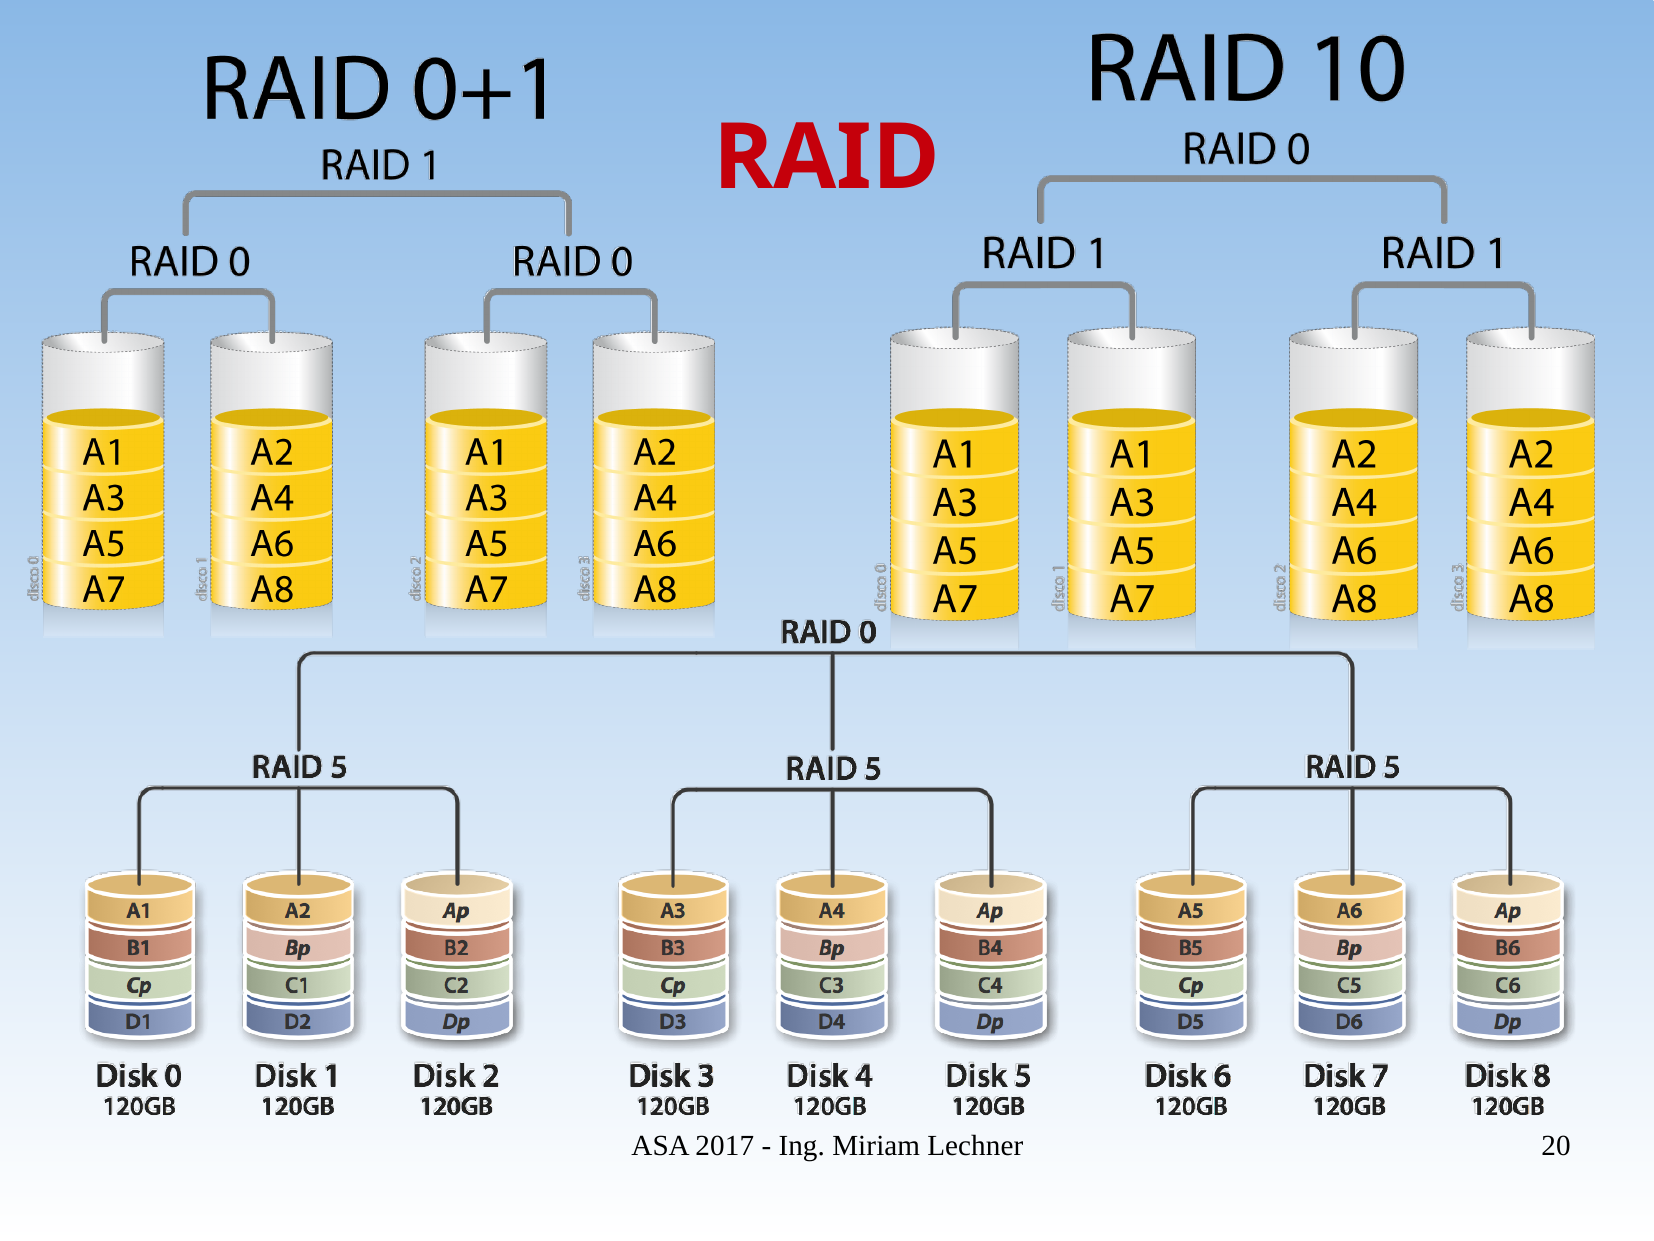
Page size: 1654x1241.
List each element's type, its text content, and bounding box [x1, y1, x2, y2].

title RAID [715, 49, 872, 257]
picture [25, 18, 1595, 1128]
